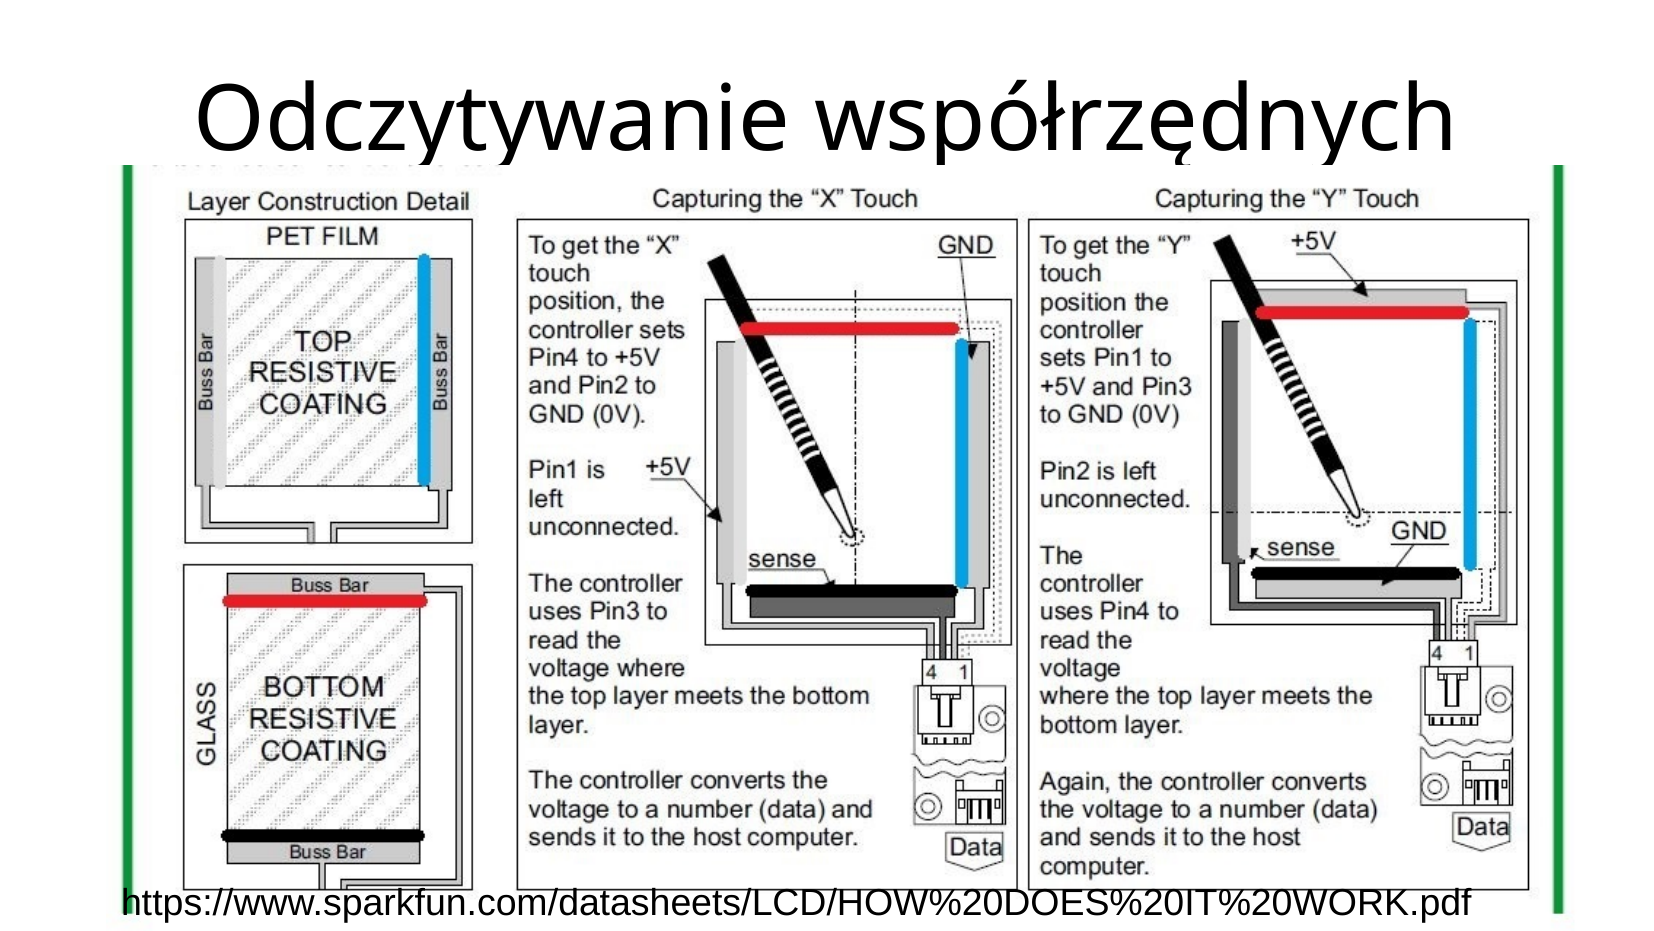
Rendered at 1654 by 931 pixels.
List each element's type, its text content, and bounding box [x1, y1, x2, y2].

picture [106, 165, 1595, 931]
title Odczytywanie współrzędnych [82, 37, 1571, 193]
text_box https://www.sparkfun.com/datasheets/LCD/HOW%20DOES%20IT%20WORK.pdf [106, 874, 1512, 931]
